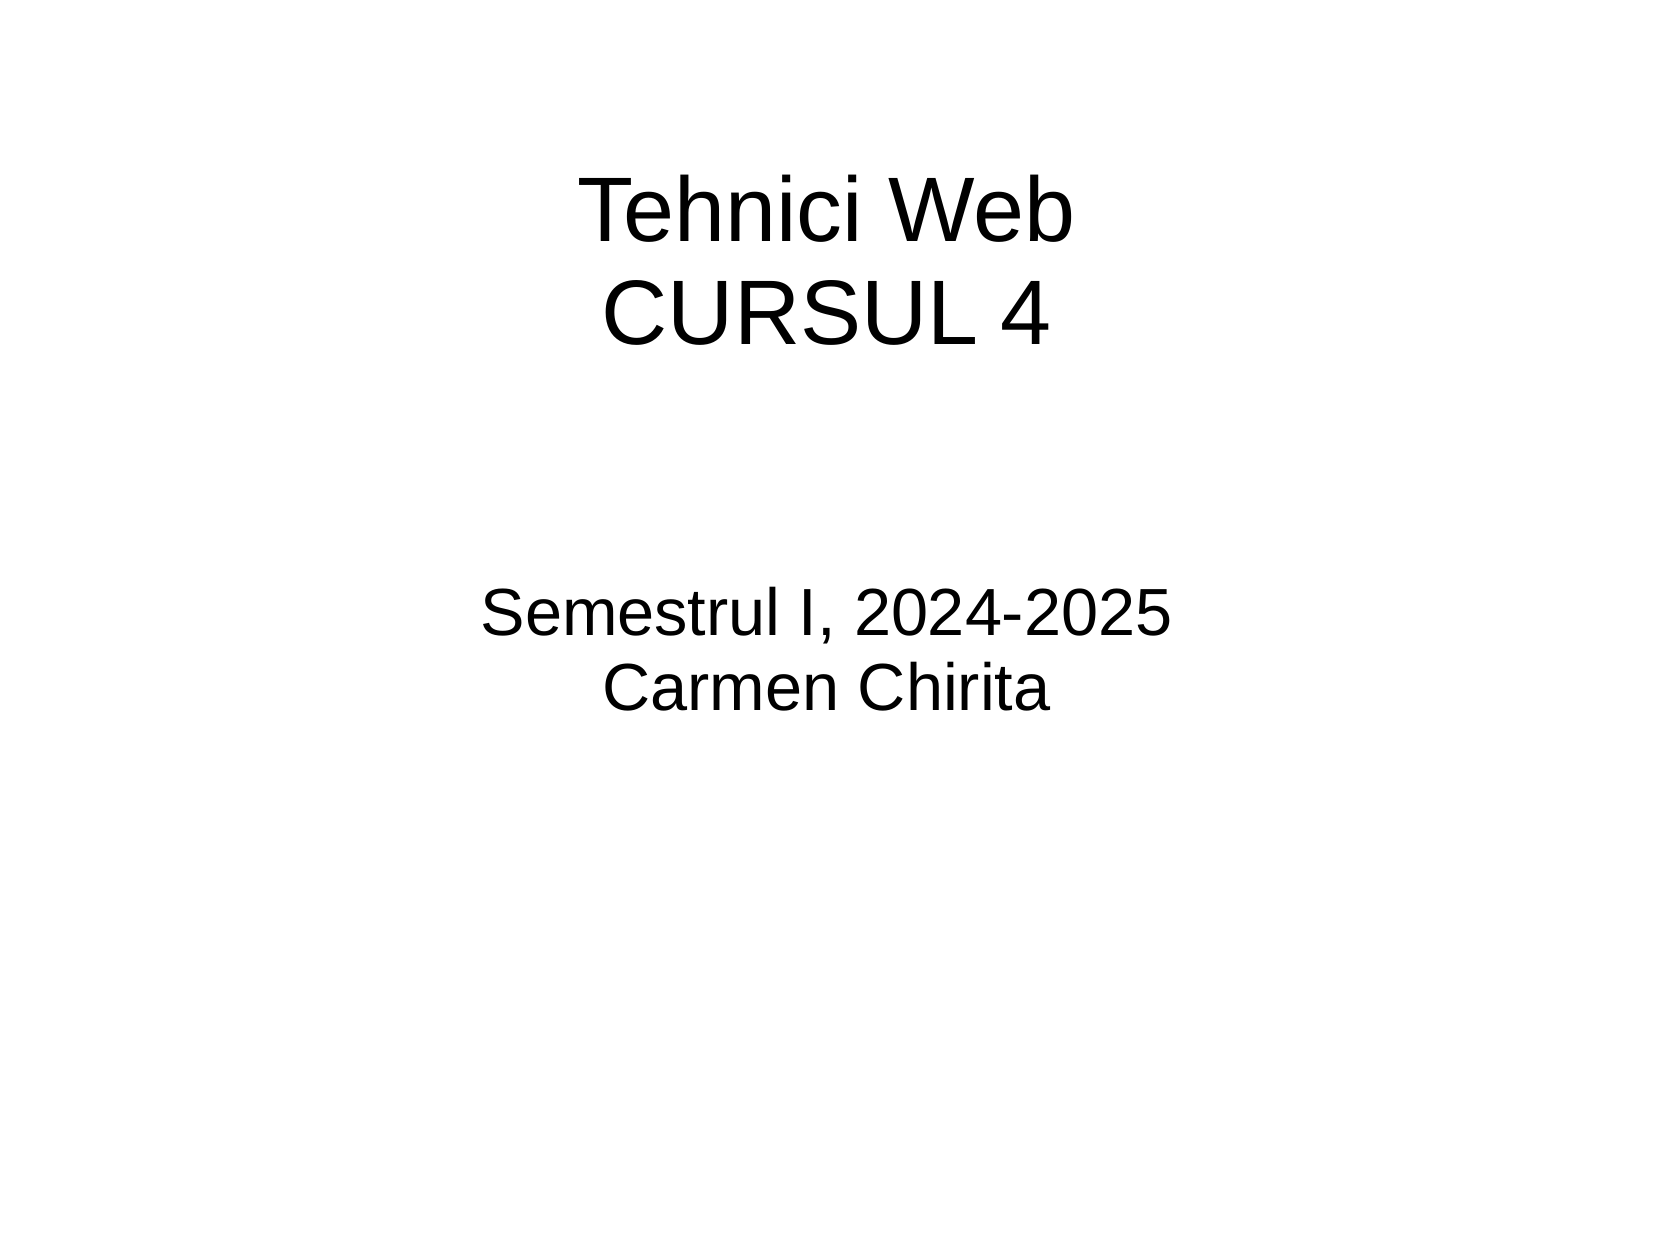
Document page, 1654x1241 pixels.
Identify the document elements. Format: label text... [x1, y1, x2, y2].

title Tehnici Web CURSUL 4 [82, 158, 1571, 290]
subtitle Semestrul I, 2024-2025 Carmen Chirita [82, 290, 1571, 1010]
